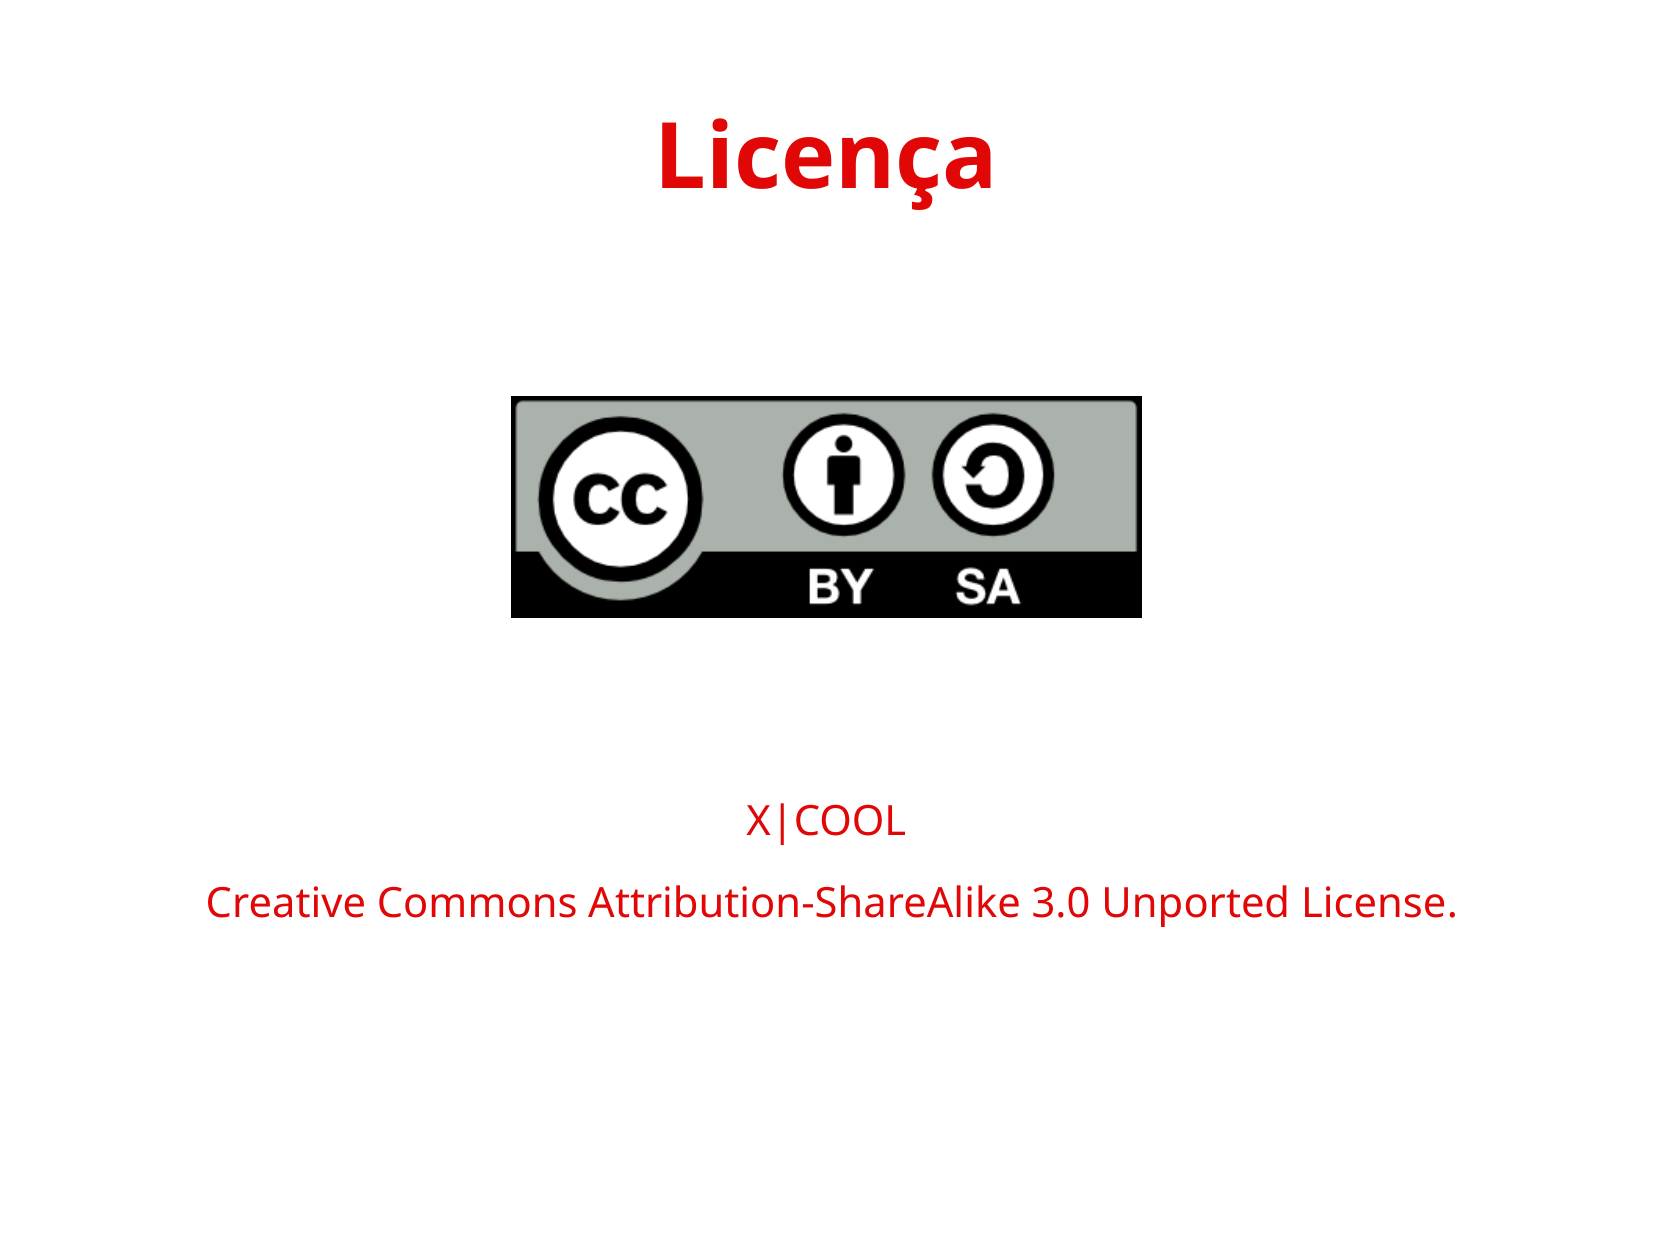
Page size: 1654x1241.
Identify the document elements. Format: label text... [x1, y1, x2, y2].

picture [511, 396, 1142, 618]
title Licença [82, 49, 1571, 257]
text_box X|COOL Creative Commons Attribution-ShareAlike 3.0 Unported License. [61, 783, 1592, 928]
